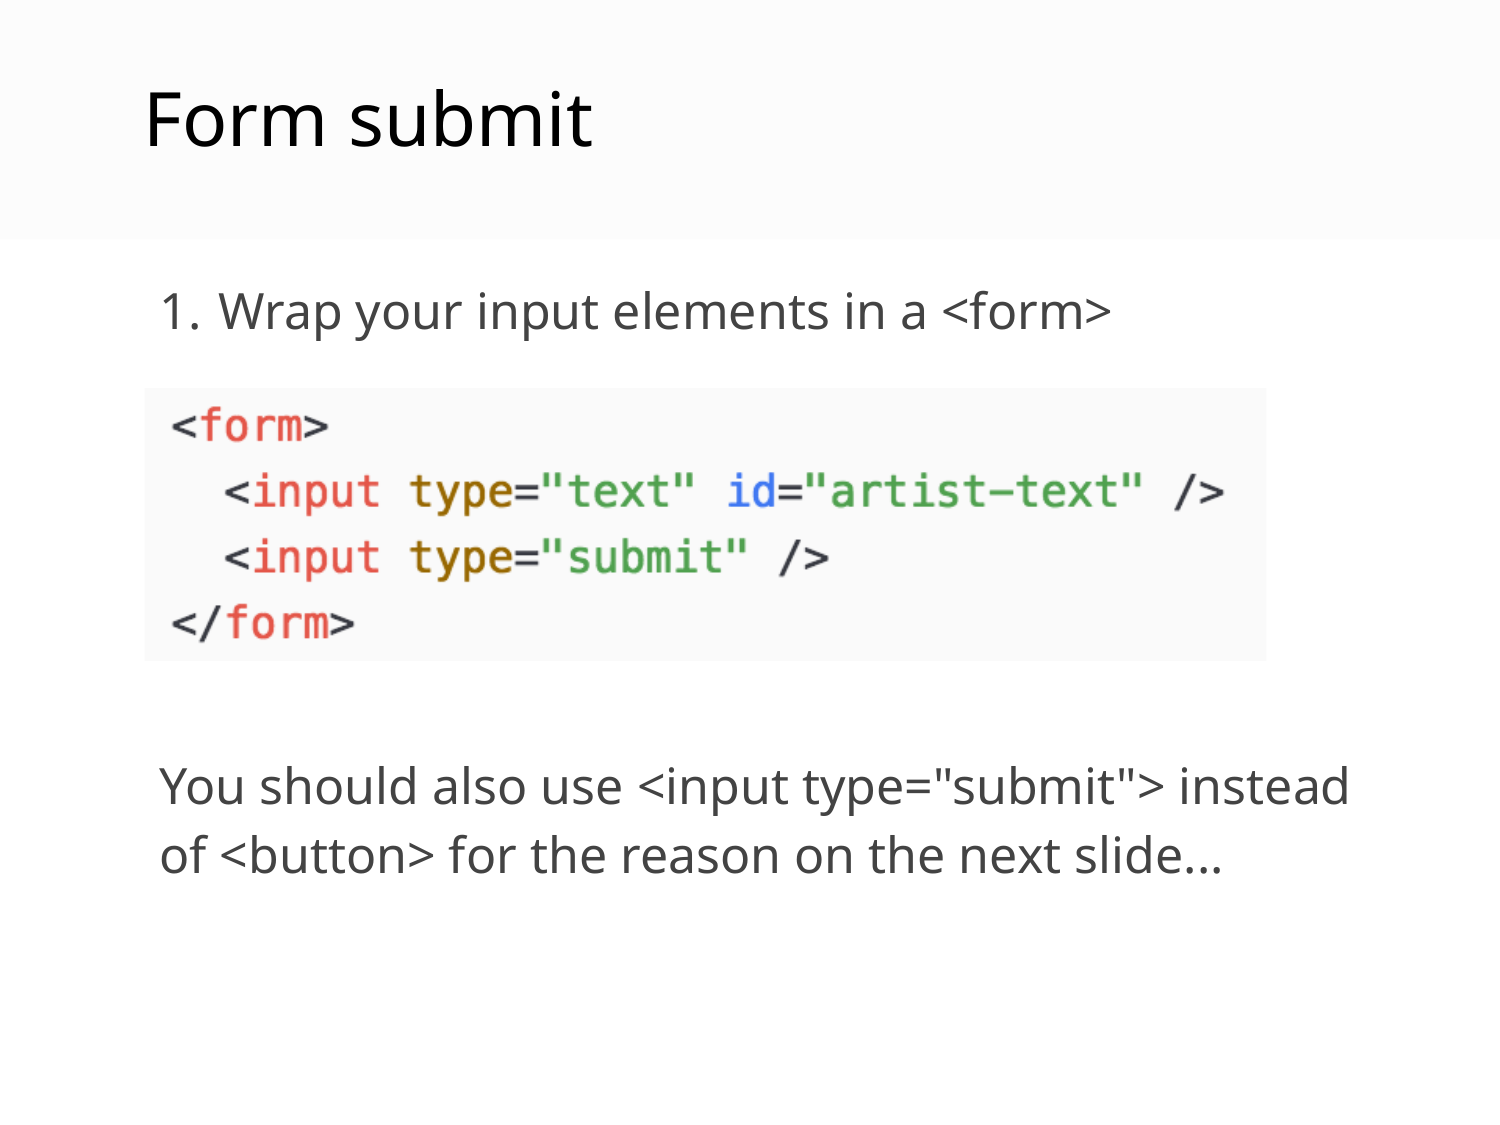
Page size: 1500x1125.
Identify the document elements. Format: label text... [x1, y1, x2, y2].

list Wrap your input elements in a <form> [128, 255, 1372, 1004]
title Form submit [128, 56, 1372, 183]
picture [144, 388, 1267, 661]
list You should also use <input type="submit"> instead of <button> for the reason on the next slide... [144, 730, 1388, 1003]
